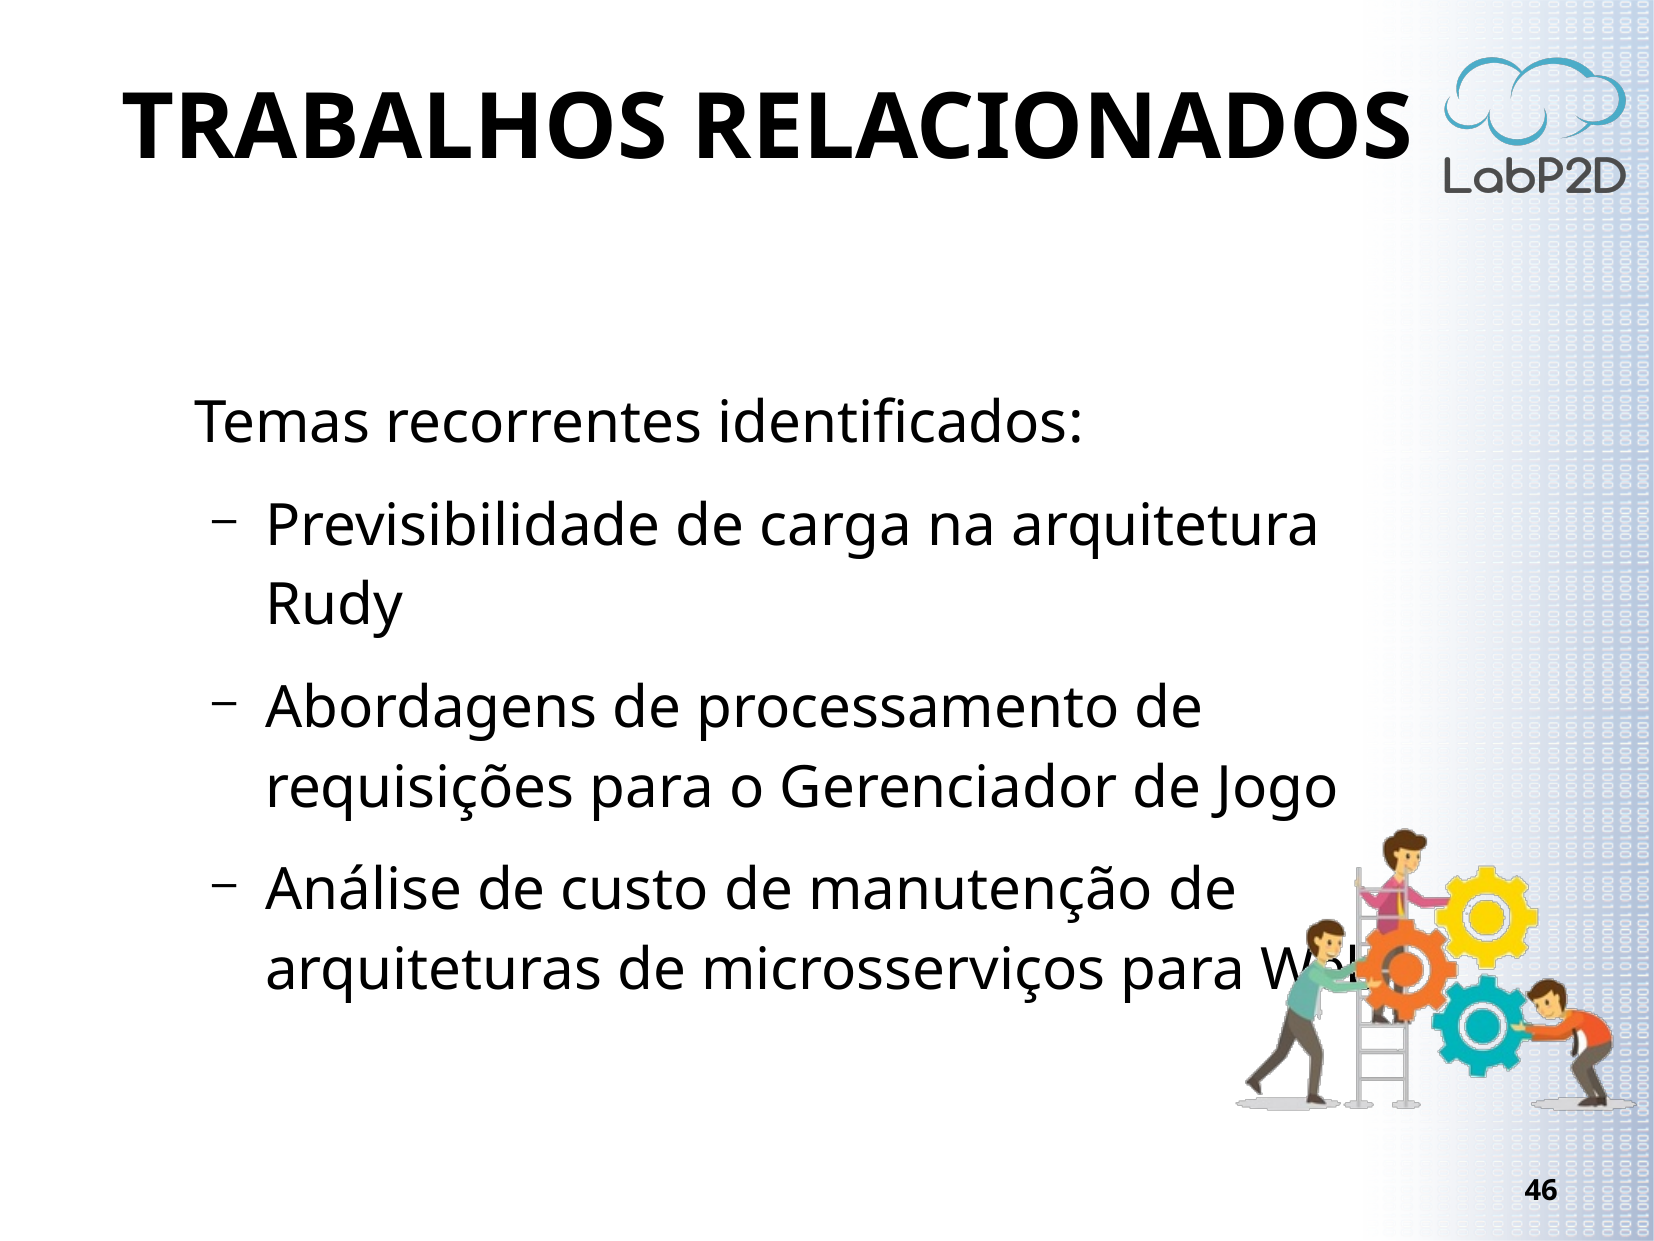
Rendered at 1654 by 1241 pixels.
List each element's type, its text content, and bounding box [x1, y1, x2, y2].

title TRABALHOS RELACIONADOS [82, 19, 1453, 227]
picture [1172, 1, 1654, 1240]
list Temas recorrentes identificados: Previsibilidade de carga na arquitetura Rudy Abordagens de processamento de requisições para o Gerenciador de Jogo Análise de custo de manutenção de arquiteturas de microsserviços para Web [123, 271, 1406, 1116]
